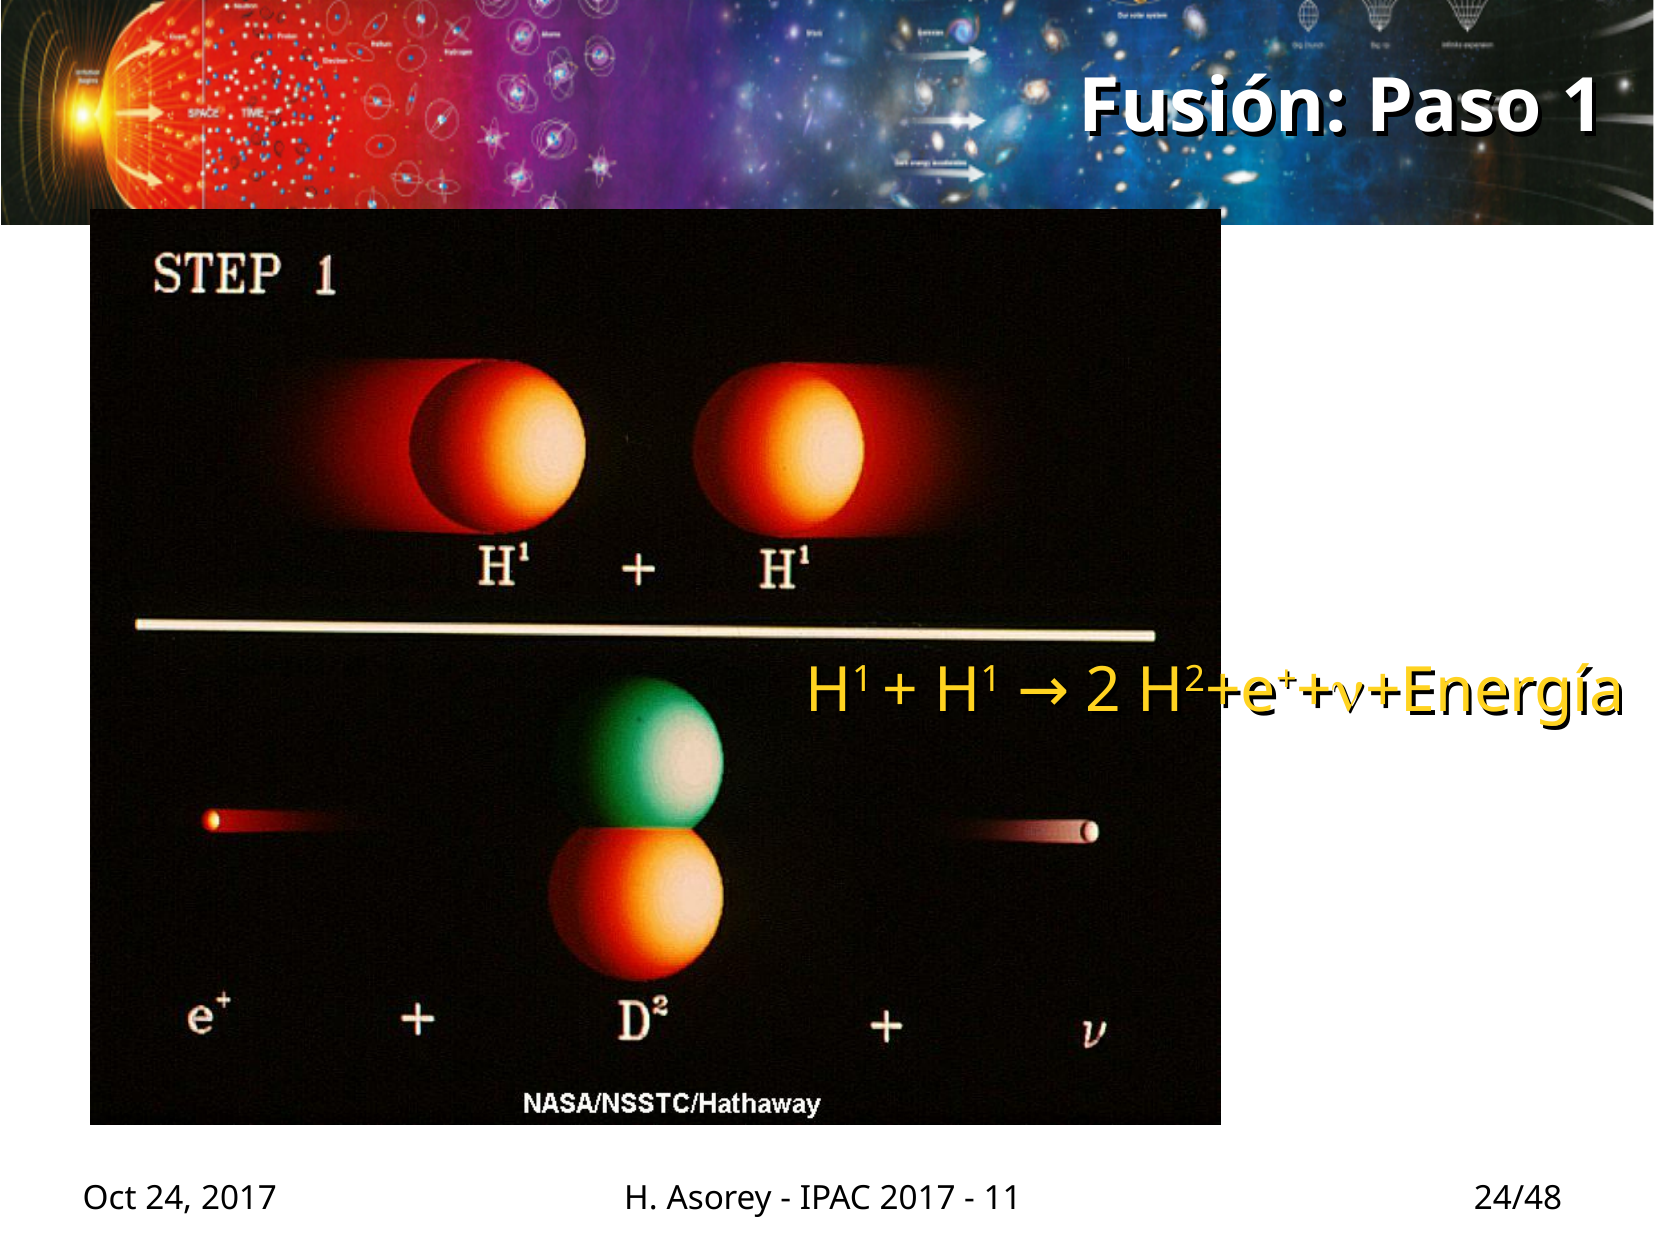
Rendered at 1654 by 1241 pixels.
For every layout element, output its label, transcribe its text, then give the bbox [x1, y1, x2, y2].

title Fusión: Paso 1 [45, 15, 1606, 191]
list H1 + H1 → 2 H2+e++n+Energía [735, 645, 1651, 751]
picture [1, 0, 1654, 1126]
